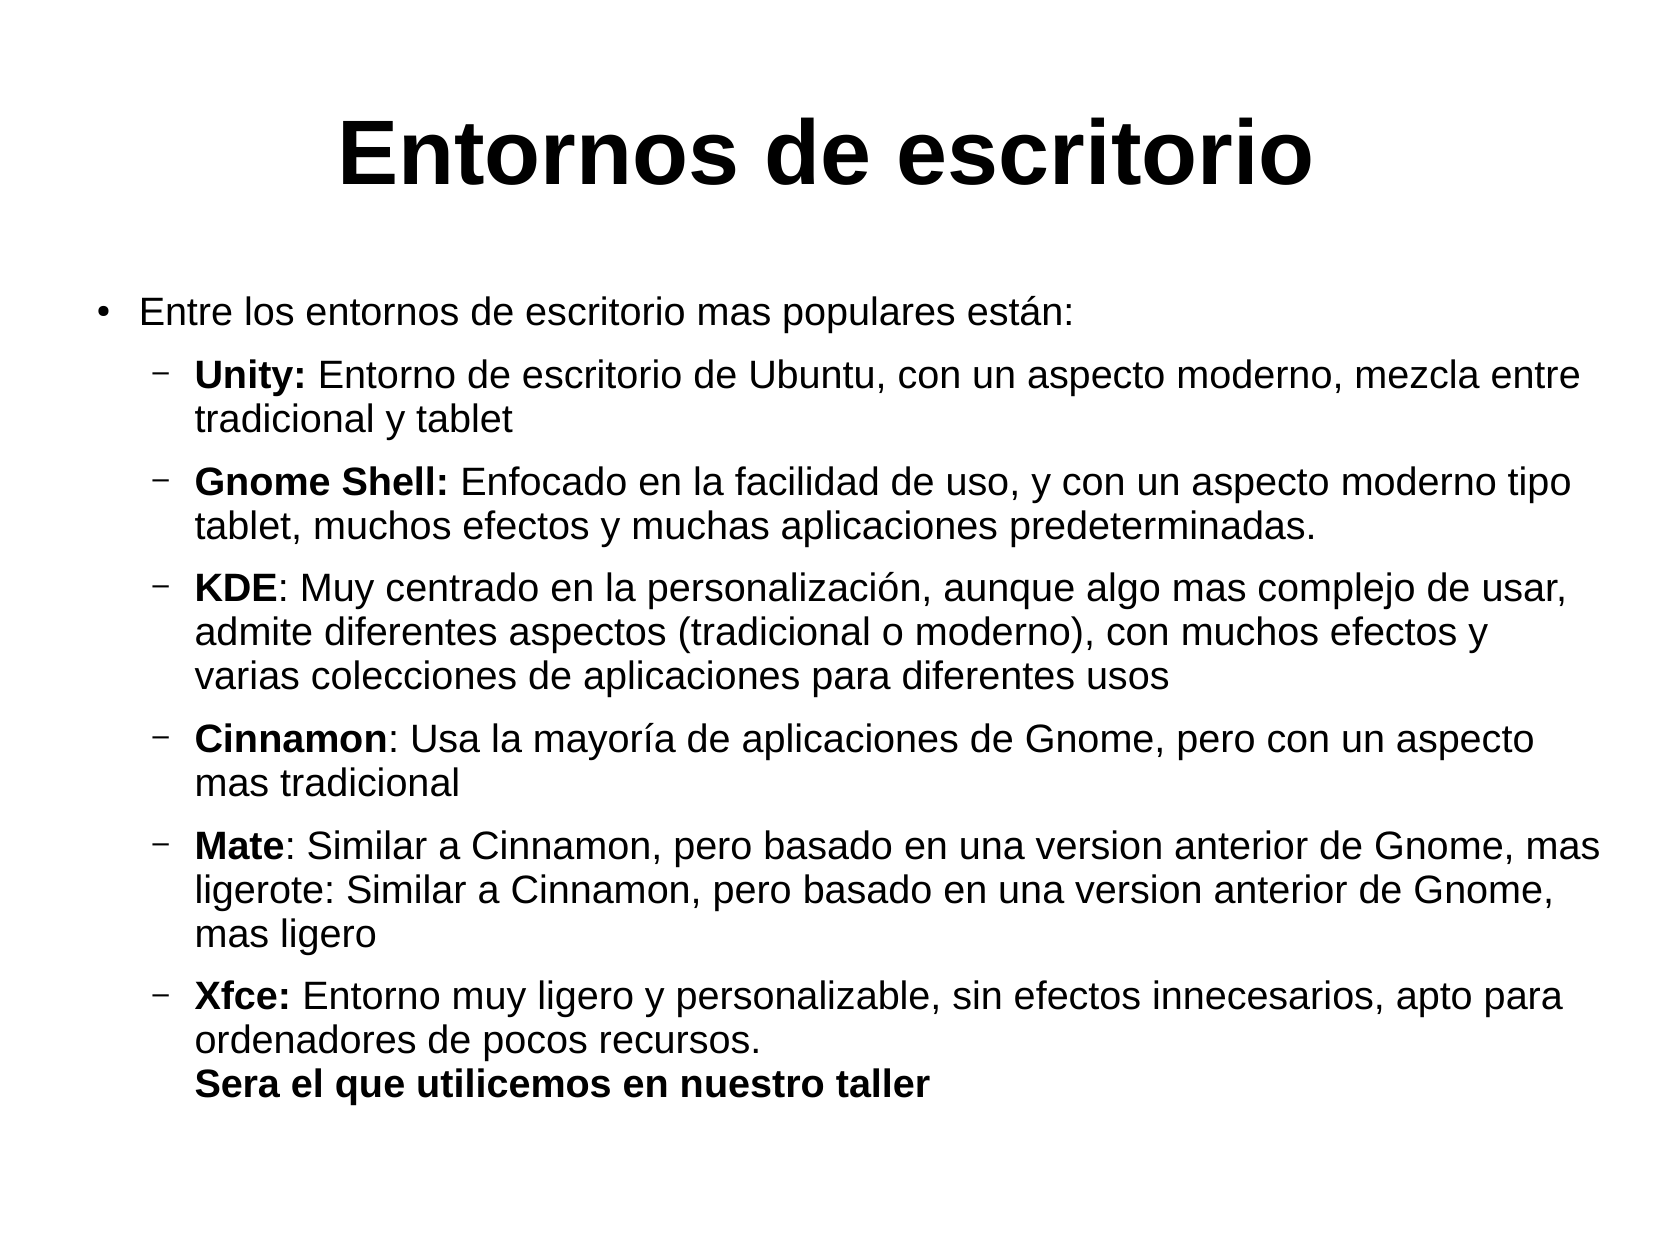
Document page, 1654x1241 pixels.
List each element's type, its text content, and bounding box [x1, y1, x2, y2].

list Entre los entornos de escritorio mas populares están: Unity: Entorno de escritorio de Ubuntu, con un aspecto moderno, mezcla entre tradicional y tablet Gnome Shell: Enfocado en la facilidad de uso, y con un aspecto moderno tipo tablet, muchos efectos y muchas aplicaciones predeterminadas. KDE: Muy centrado en la personalización, aunque algo mas complejo de usar, admite diferentes aspectos (tradicional o moderno), con muchos efectos y varias colecciones de aplicaciones para diferentes usos Cinnamon: Usa la mayoría de aplicaciones de Gnome, pero con un aspecto mas tradicional Mate: Similar a Cinnamon, pero basado en una version anterior de Gnome, mas ligerote: Similar a Cinnamon, pero basado en una version anterior de Gnome, mas ligero Xfce: Entorno muy ligero y personalizable, sin efectos innecesarios, apto para ordenadores de pocos recursos. Sera el que utilicemos en nuestro taller [82, 290, 1607, 1111]
title Entornos de escritorio [82, 49, 1571, 257]
